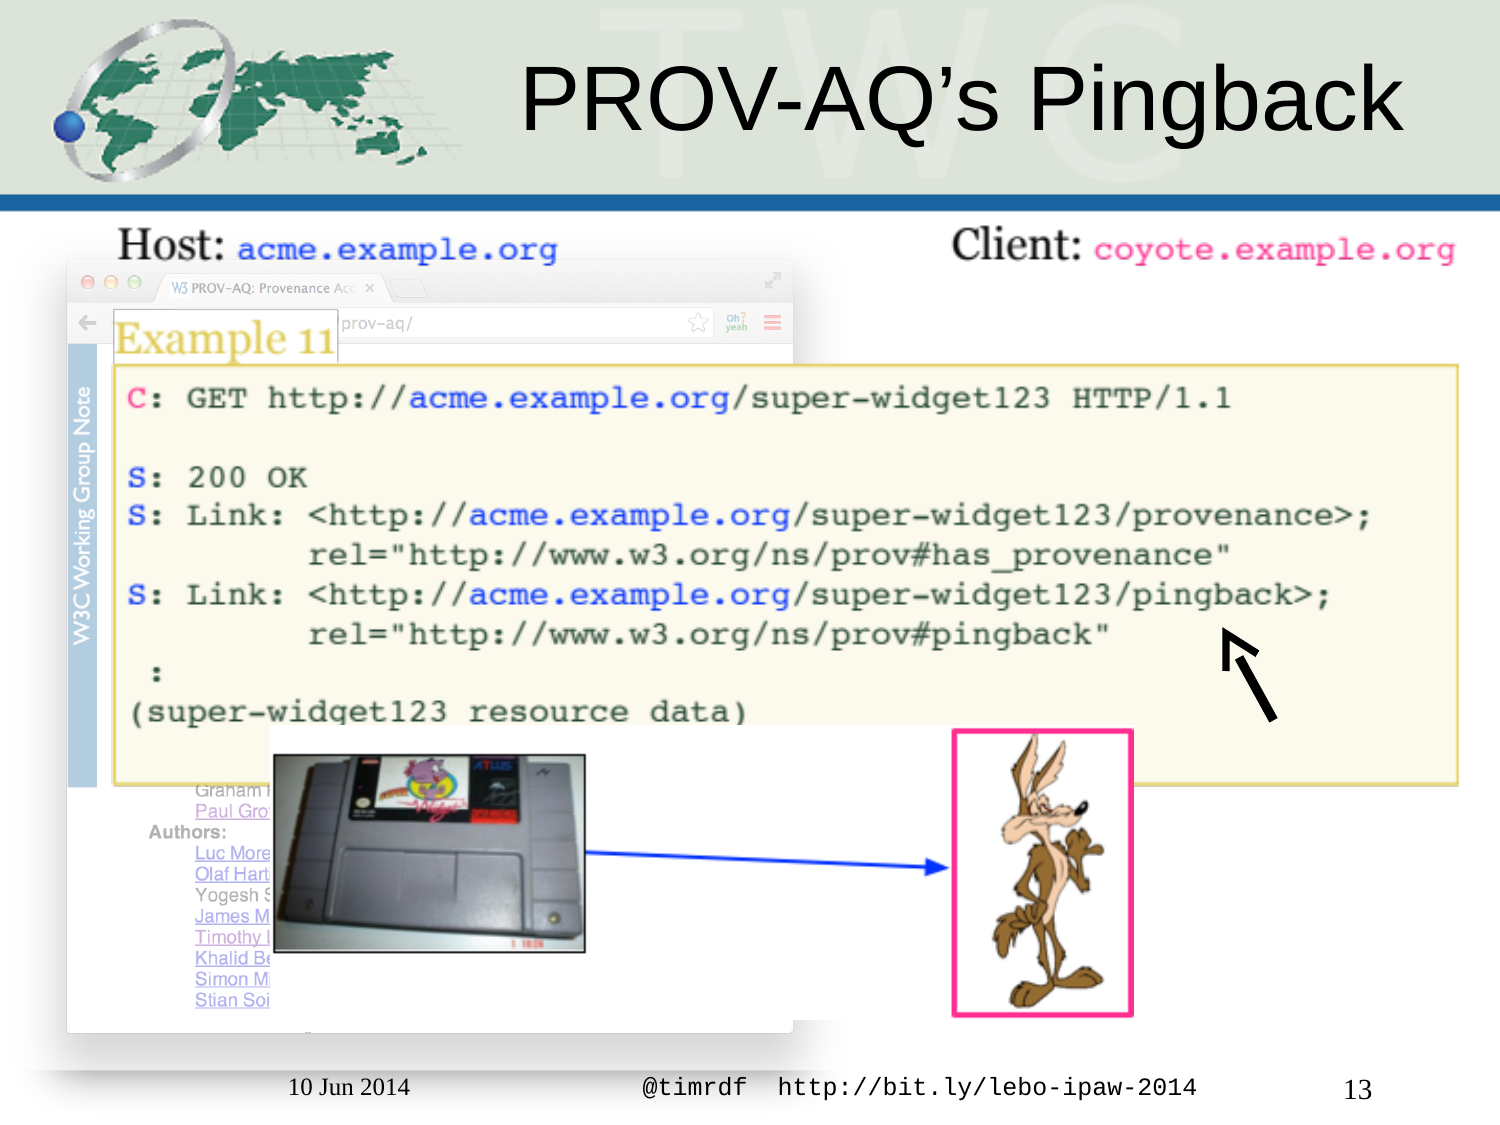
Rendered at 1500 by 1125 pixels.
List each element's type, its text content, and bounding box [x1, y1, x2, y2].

title PROV-AQ’s Pingback [424, 0, 1500, 188]
picture [0, 219, 1459, 1125]
text_box [4, 220, 1487, 1071]
picture [0, 0, 1500, 212]
